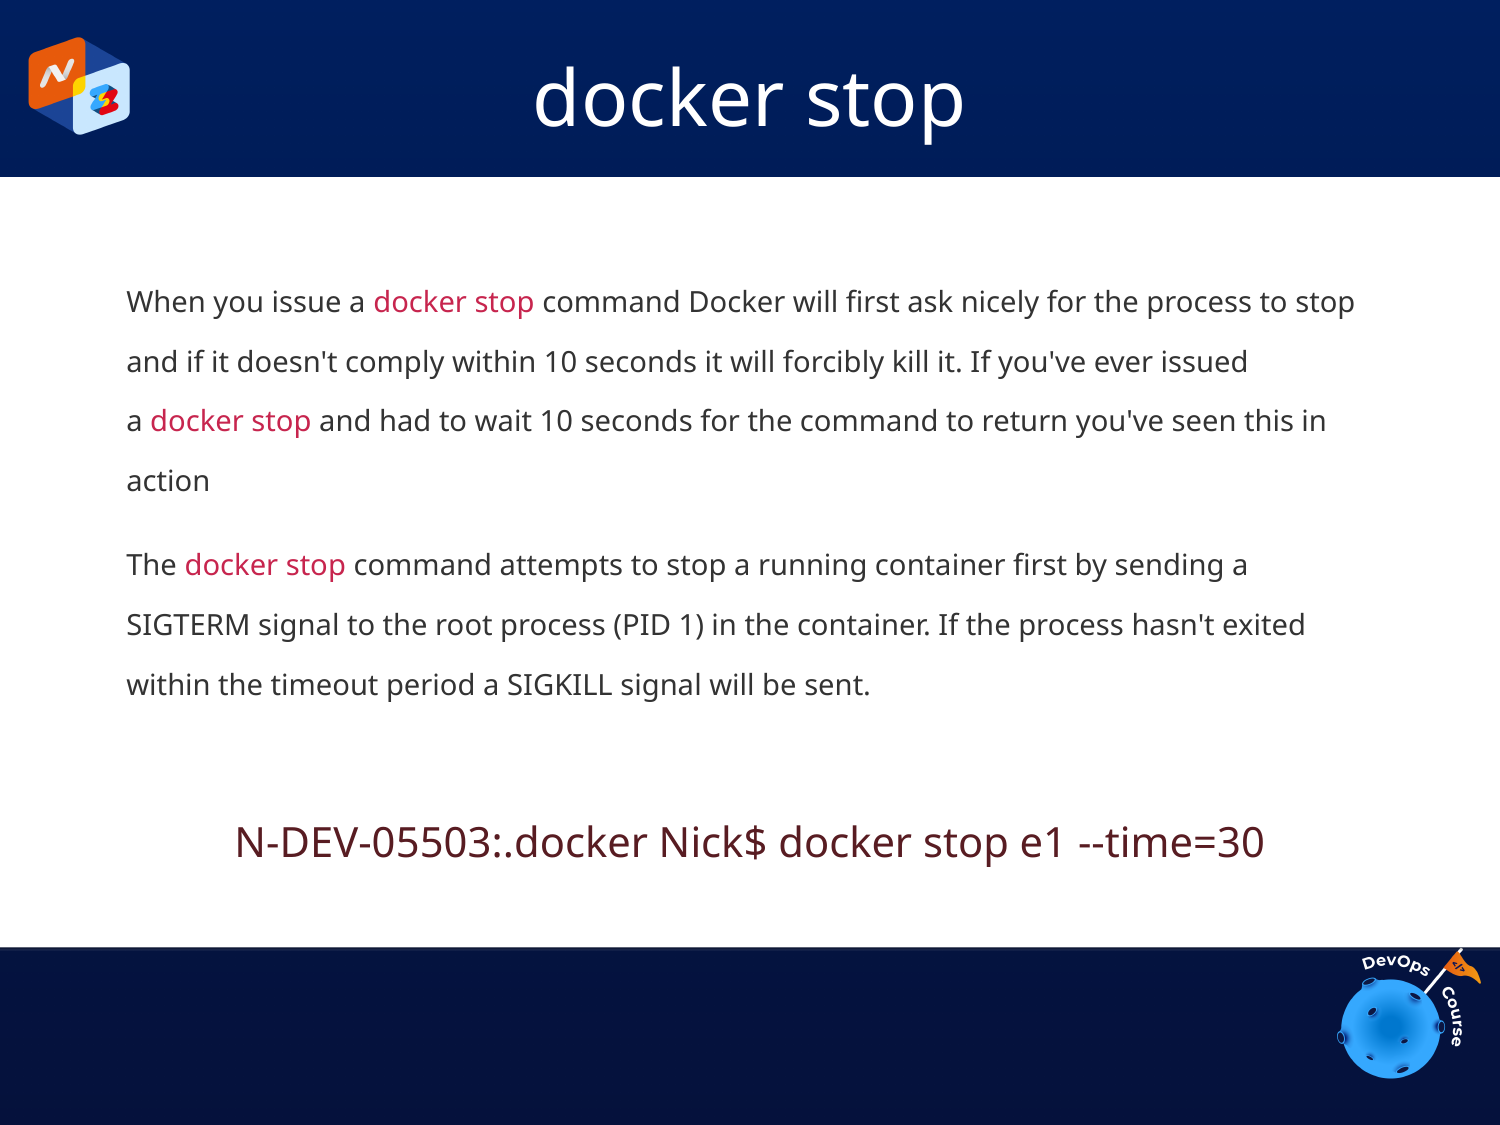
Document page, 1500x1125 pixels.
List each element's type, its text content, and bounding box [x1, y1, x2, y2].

picture [0, 0, 1500, 177]
title docker stop [75, 40, 1425, 151]
text_box [0, 177, 1500, 948]
list When you issue a docker stop command Docker will first ask nicely for the process to stop and if it doesn't comply within 10 seconds it will forcibly kill it. If you've ever issued a docker stop and had to wait 10 seconds for the command to return you've seen this in action The docker stop command attempts to stop a running container first by sending a SIGTERM signal to the root process (PID 1) in the container. If the process hasn't exited within the timeout period a SIGKILL signal will be sent. N-DEV-05503:.docker Nick$ docker stop e1 --time=30 [118, 208, 1382, 917]
picture [0, 948, 1500, 1125]
